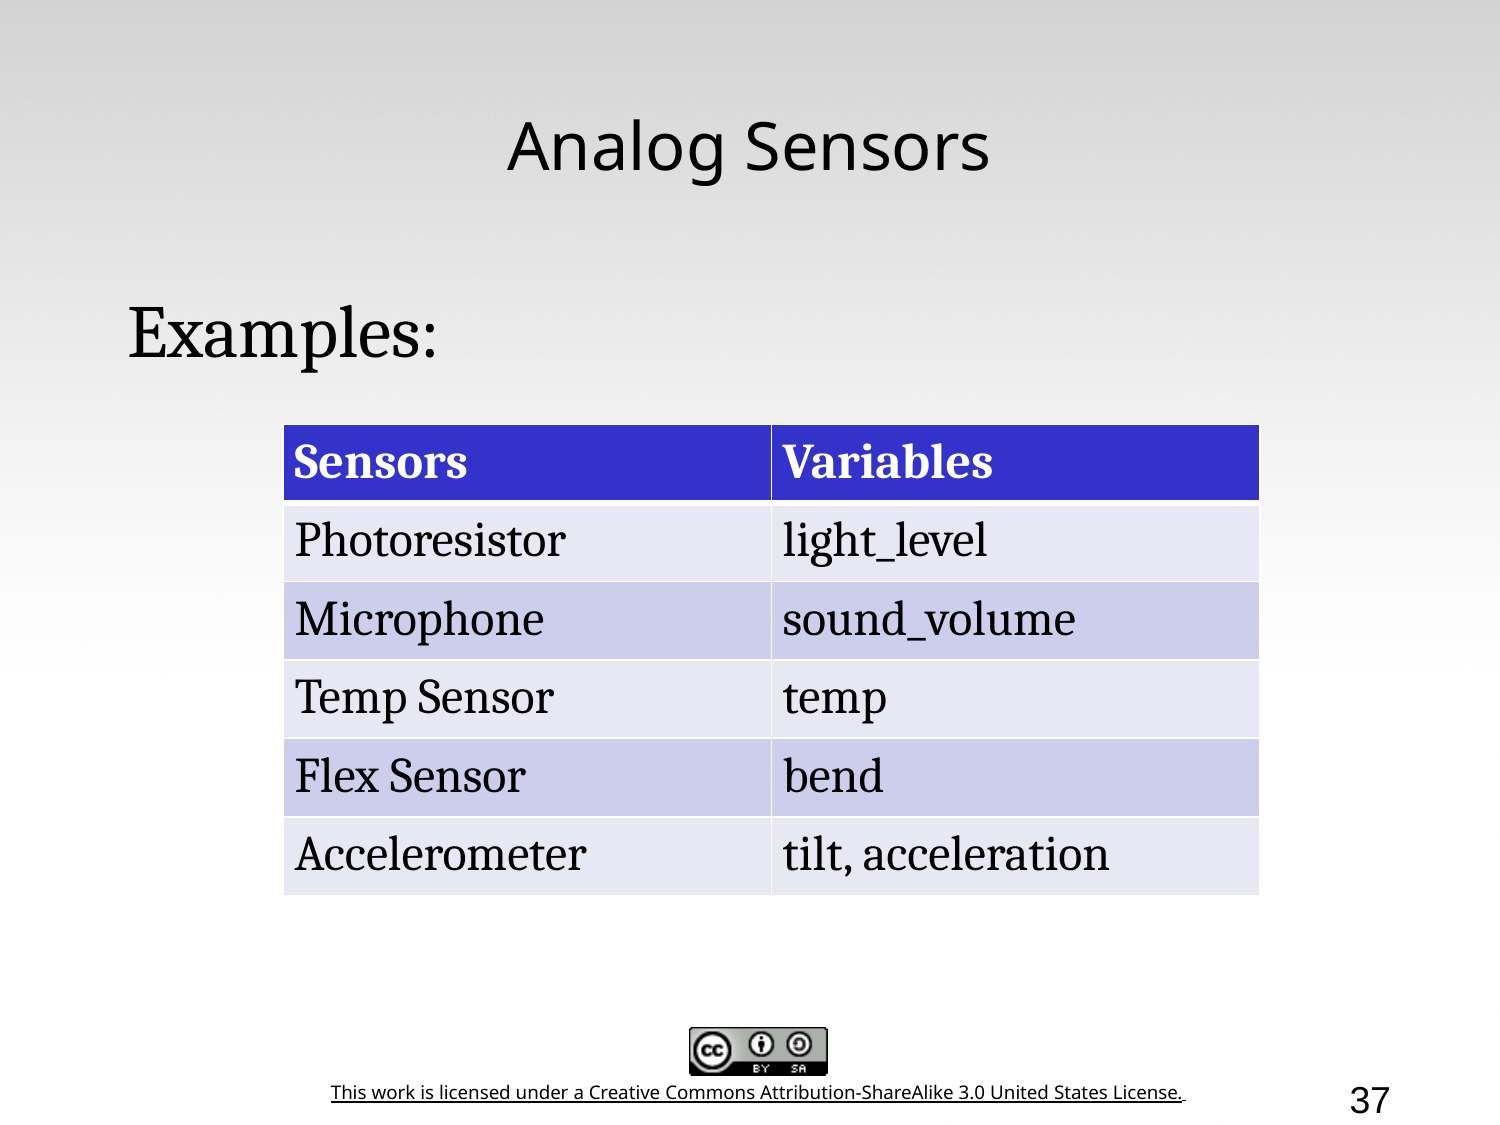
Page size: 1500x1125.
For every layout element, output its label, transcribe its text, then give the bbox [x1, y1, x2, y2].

table_cell Microphone [284, 582, 771, 659]
table_cell sound_volume [772, 582, 1259, 659]
table_cell temp [772, 661, 1259, 737]
table_cell bend [772, 739, 1259, 816]
table_cell tilt, acceleration [772, 818, 1259, 895]
table_cell Photoresistor [284, 506, 771, 581]
table_header Sensors [284, 425, 771, 500]
table_cell Temp Sensor [284, 661, 771, 737]
table_cell Flex Sensor [284, 739, 771, 816]
table_header Variables [772, 425, 1259, 500]
table_cell light_level [772, 506, 1259, 581]
picture [0, 0, 1500, 1125]
table_cell Accelerometer [284, 818, 771, 895]
title Analog Sensors [112, 49, 1388, 238]
list Examples: [112, 274, 1388, 1000]
